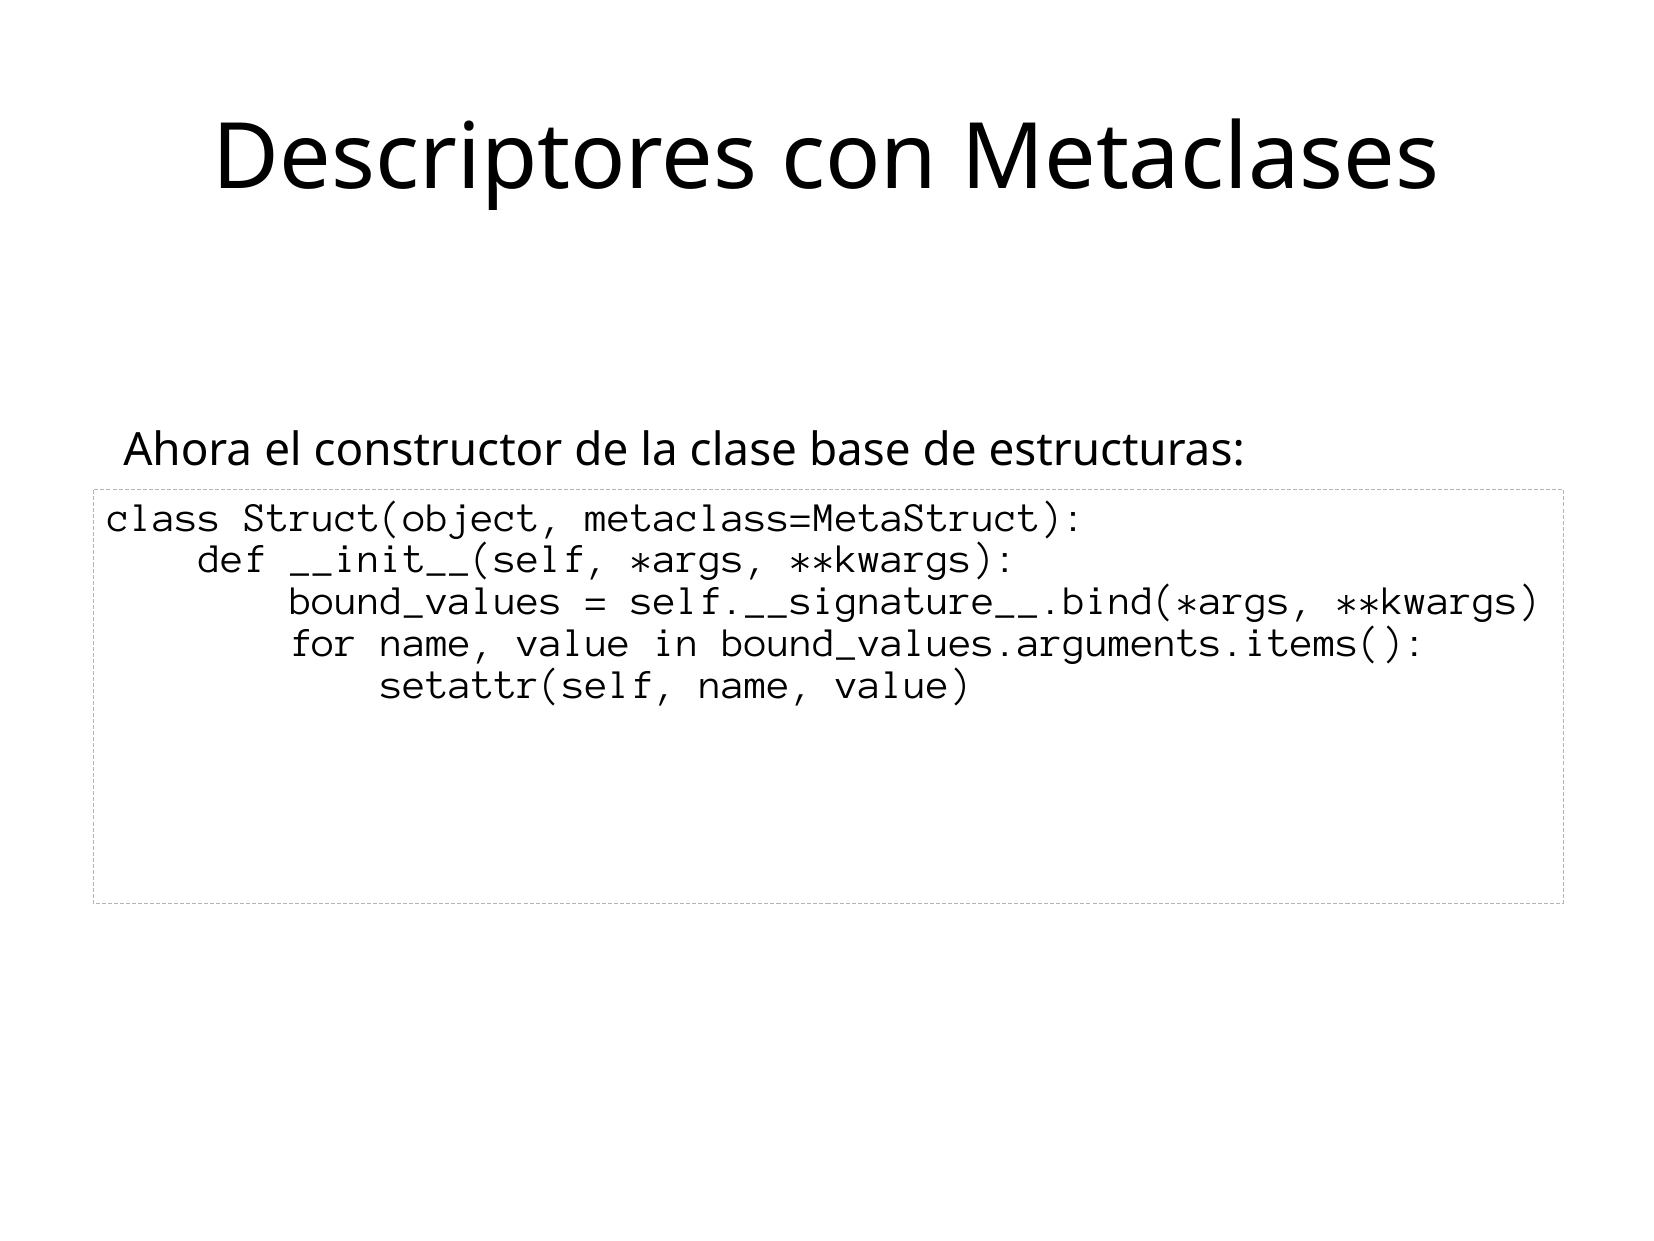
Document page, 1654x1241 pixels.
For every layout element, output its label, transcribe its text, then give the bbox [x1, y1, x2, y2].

text_box class Struct(object, metaclass=MetaStruct): def __init__(self, *args, **kwargs): bound_values = self.__signature__.bind(*args, **kwargs) for name, value in bound_values.arguments.items(): setattr(self, name, value) [93, 489, 1564, 714]
title Descriptores con Metaclases [82, 49, 1571, 257]
text_box Ahora el constructor de la clase base de estructuras: [108, 409, 1546, 479]
